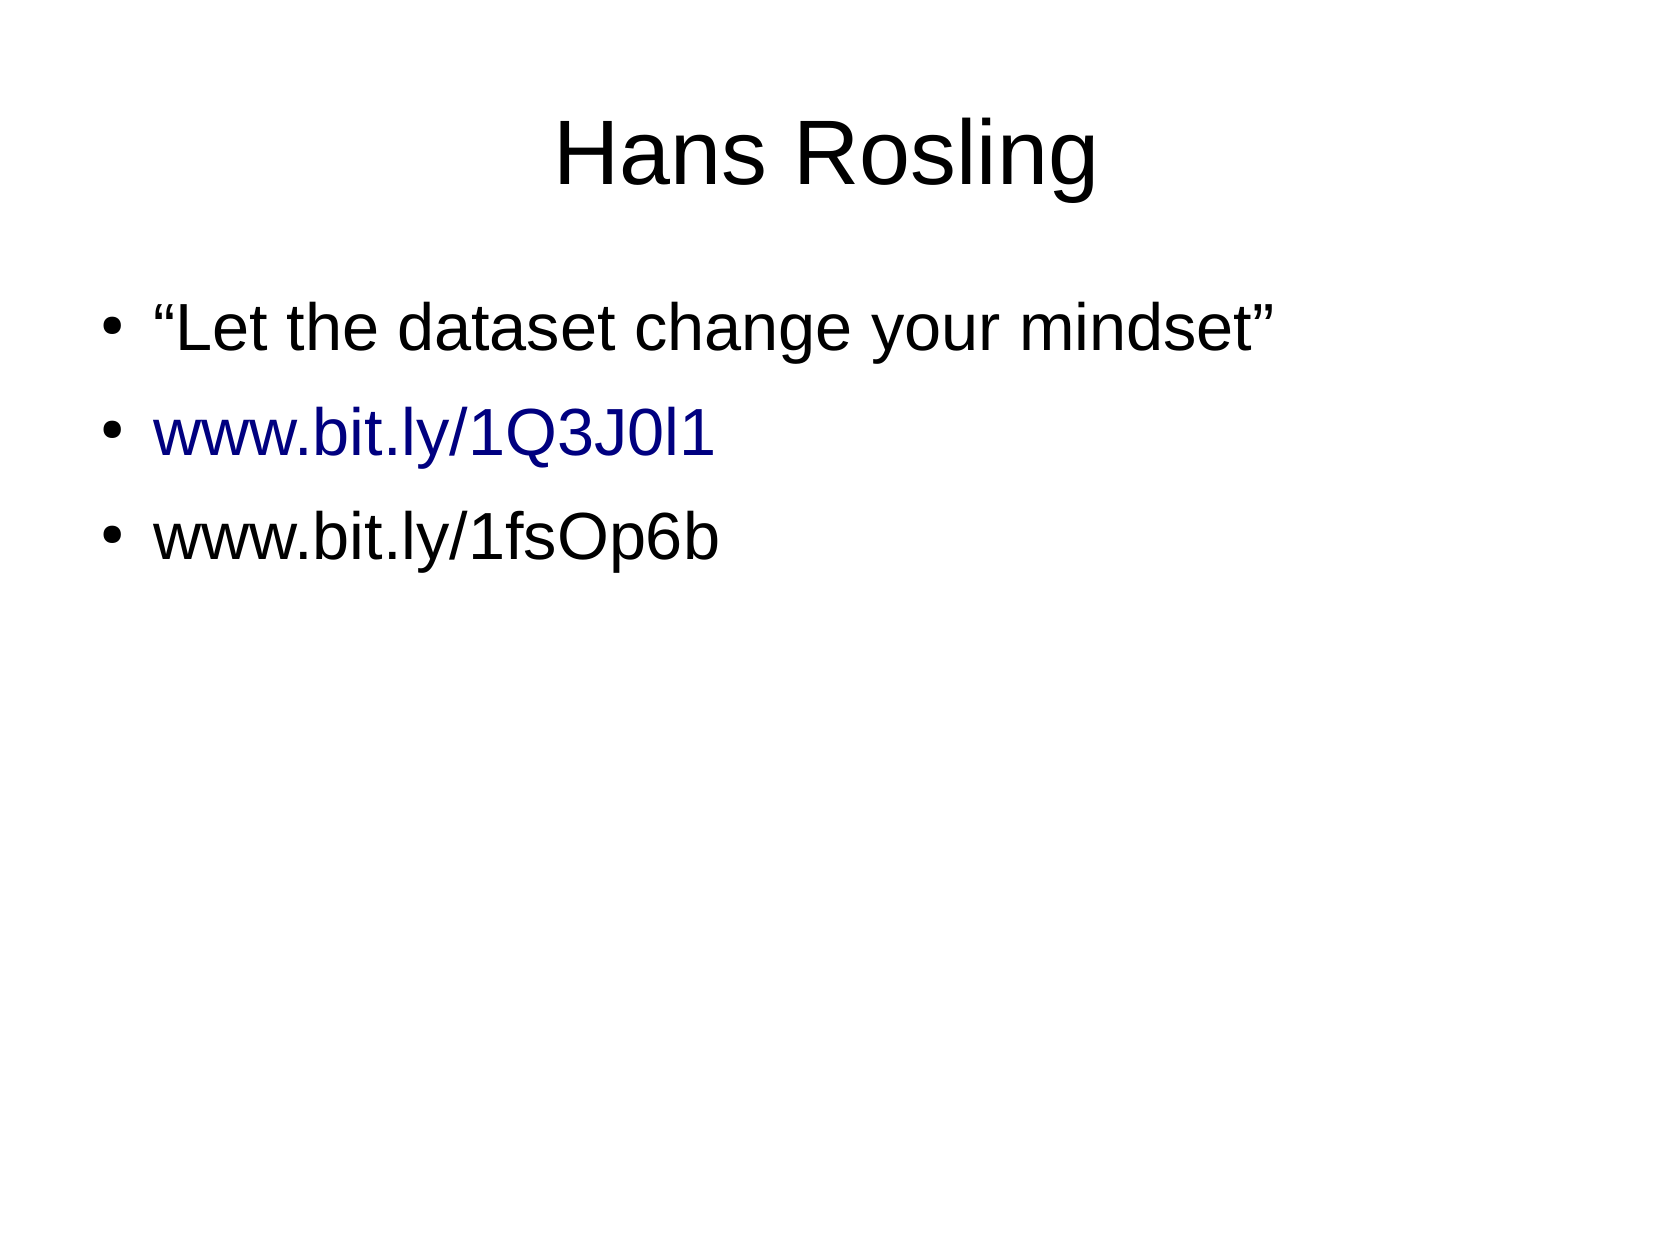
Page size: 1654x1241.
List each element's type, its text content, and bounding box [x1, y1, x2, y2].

title Hans Rosling [82, 49, 1571, 257]
list “Let the dataset change your mindset” www.bit.ly/1Q3J0l1 www.bit.ly/1fsOp6b [82, 290, 1571, 1010]
